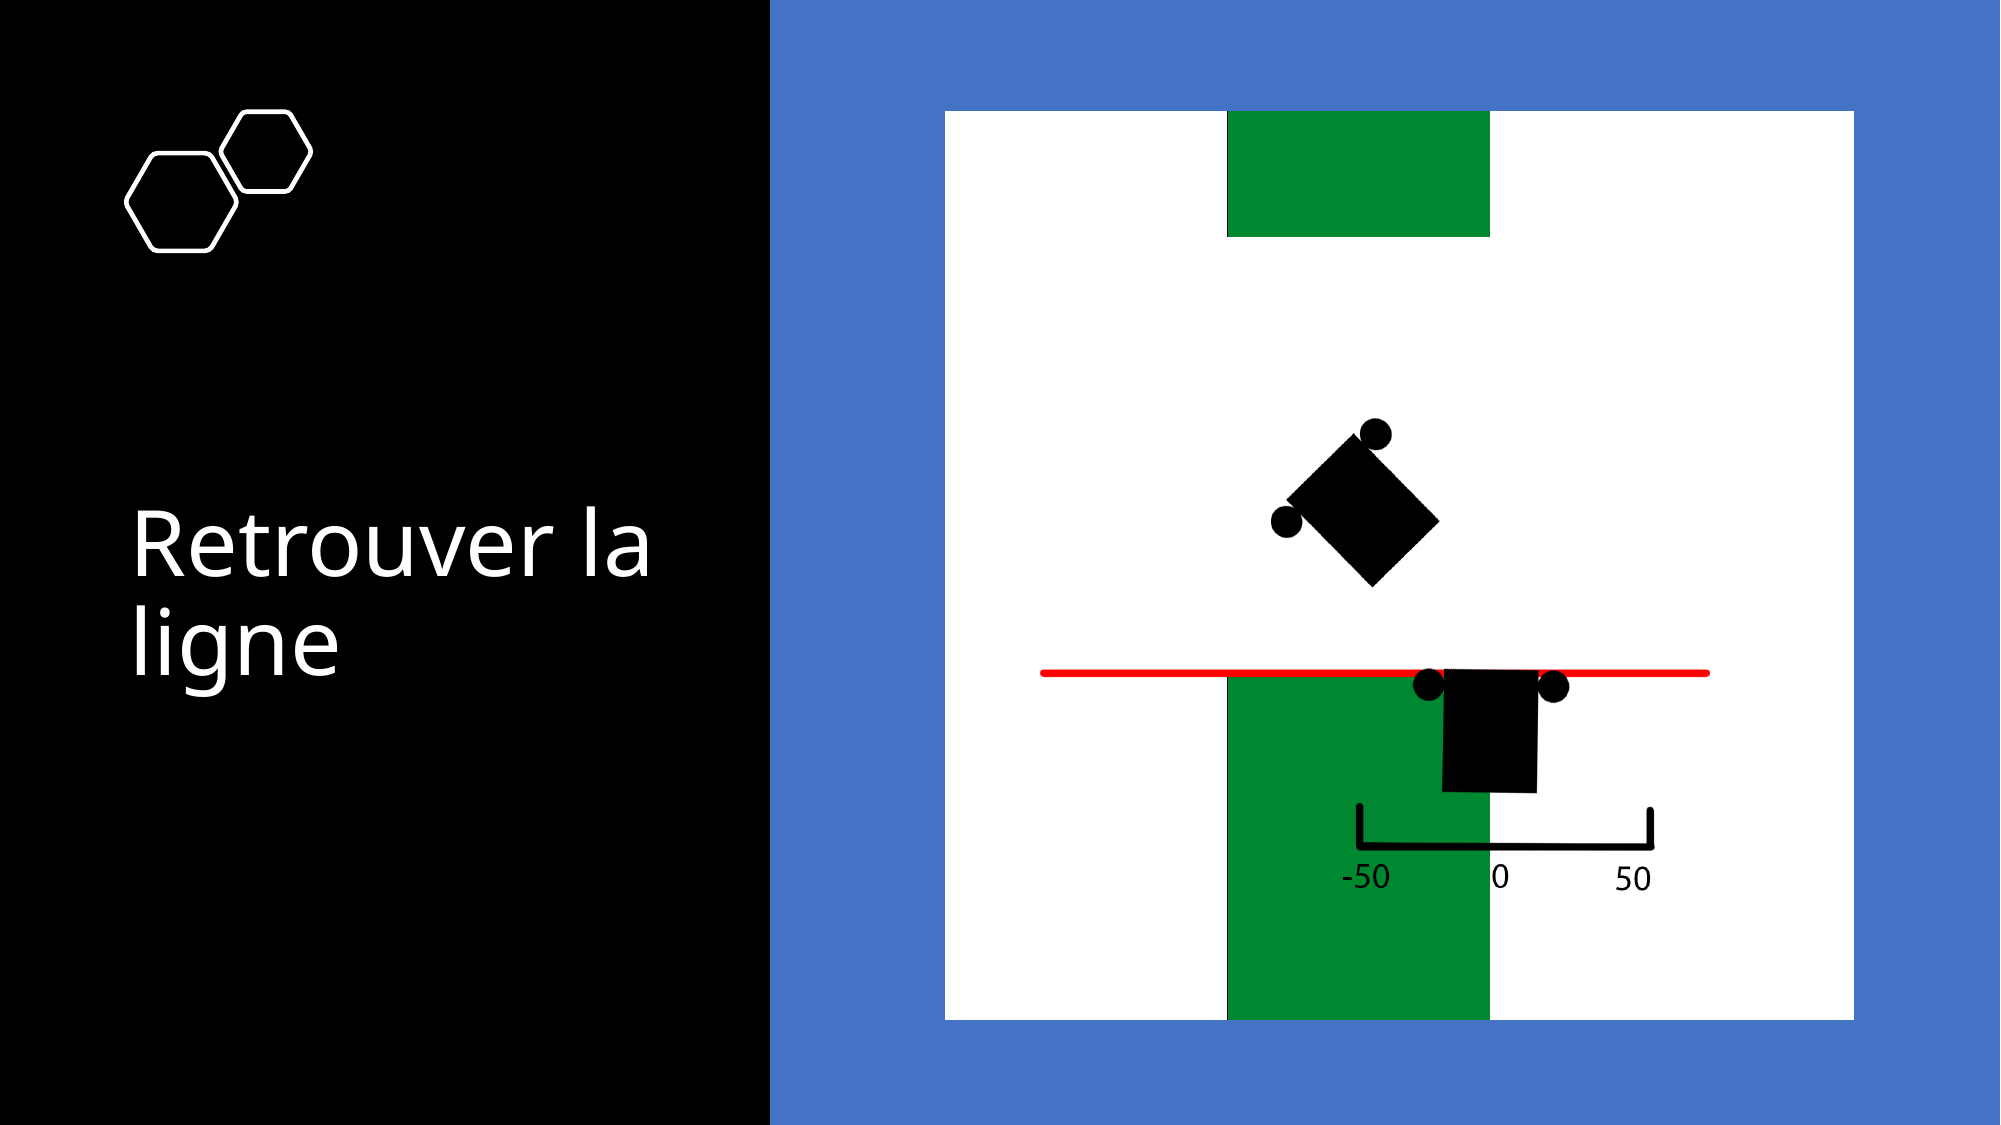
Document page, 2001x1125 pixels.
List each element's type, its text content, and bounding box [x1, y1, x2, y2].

text_box [0, 0, 2000, 1125]
picture [945, 111, 1854, 1020]
title Retrouver la ligne [114, 266, 698, 704]
